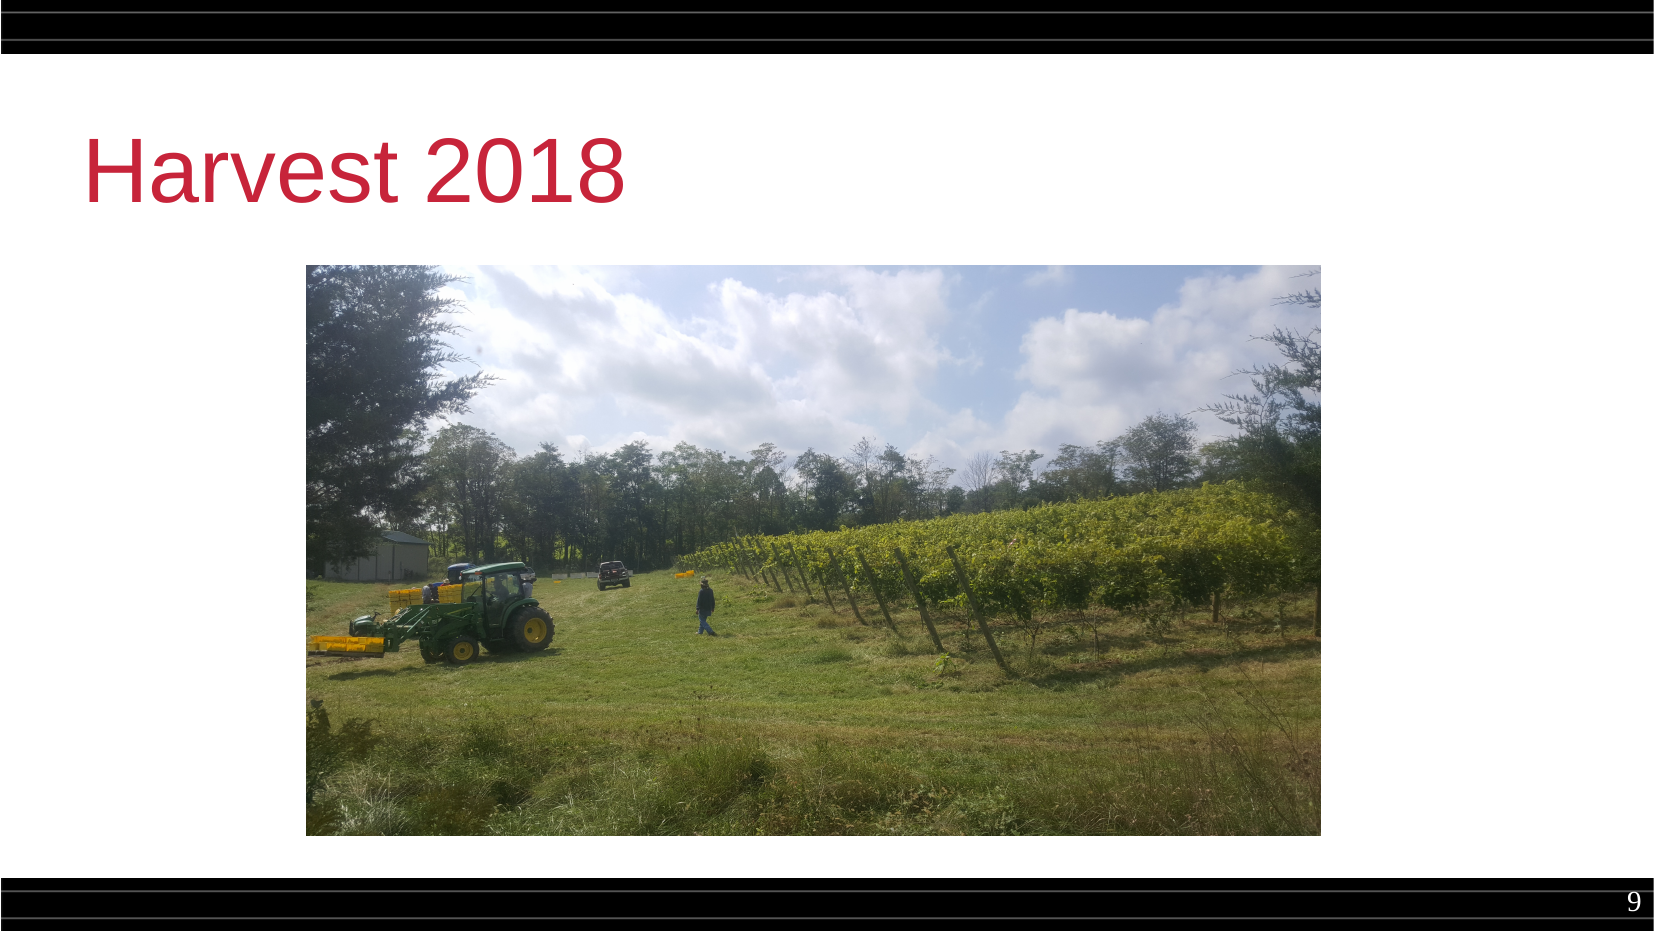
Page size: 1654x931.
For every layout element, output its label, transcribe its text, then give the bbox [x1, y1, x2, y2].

title Harvest 2018 [82, 92, 1571, 249]
picture [1, 878, 1654, 931]
picture [1, 0, 1654, 54]
picture [306, 265, 1321, 836]
